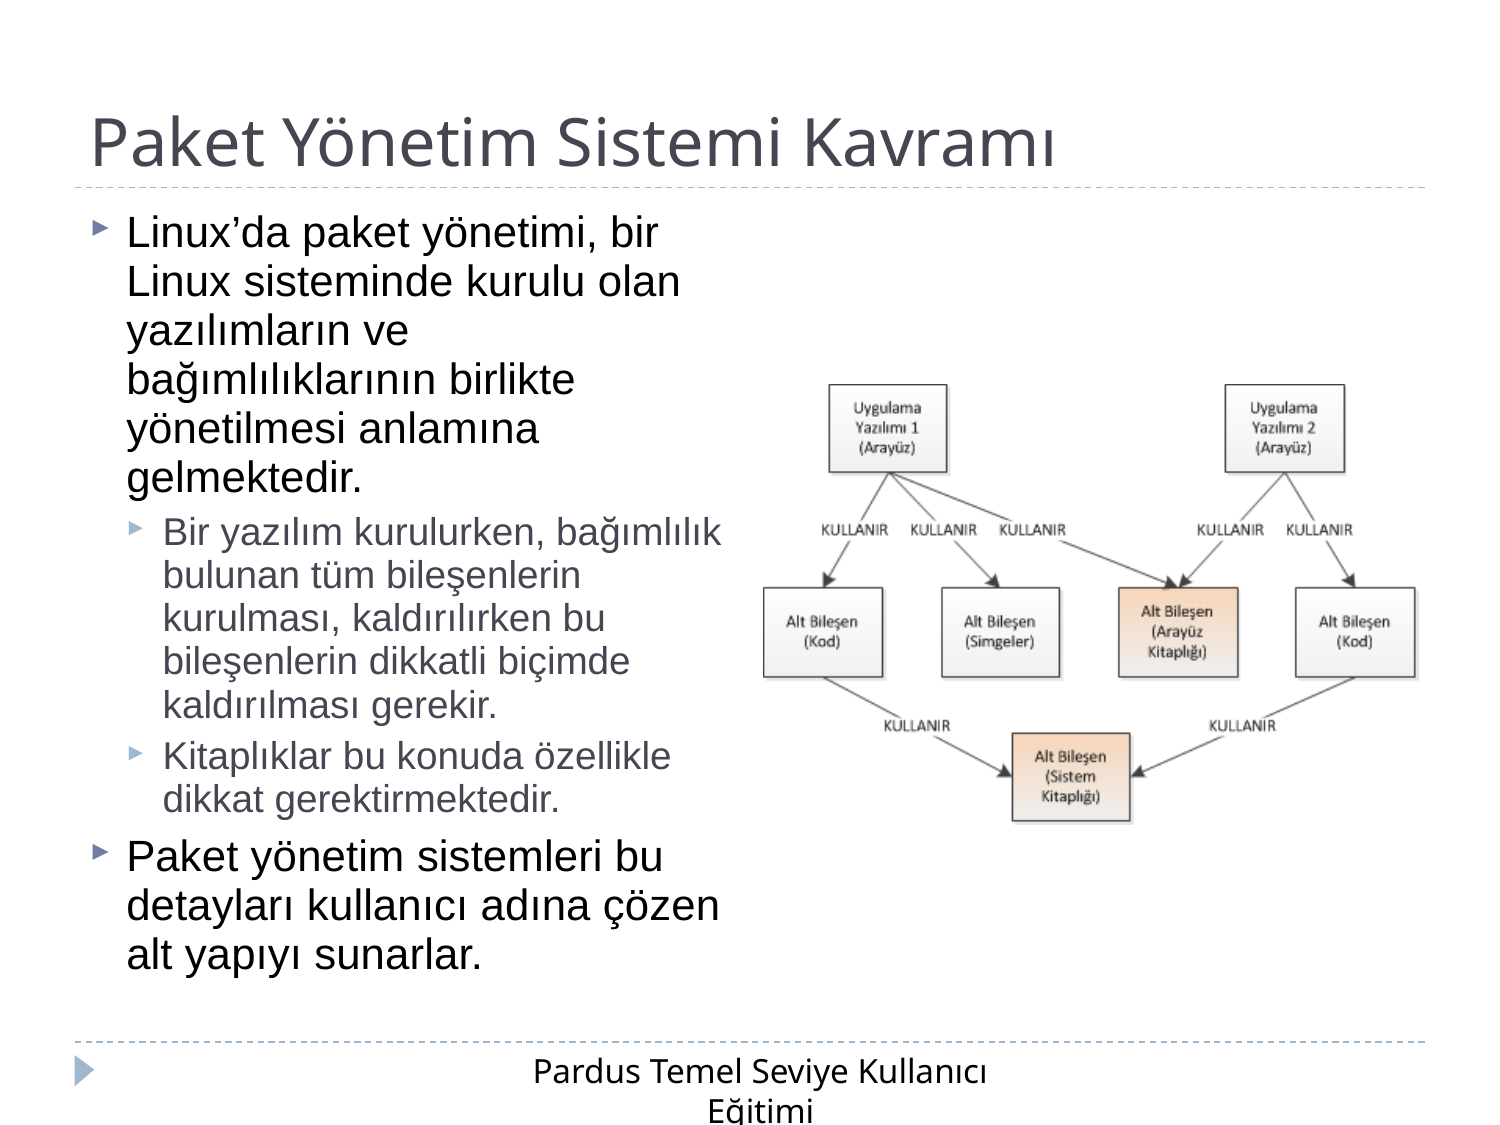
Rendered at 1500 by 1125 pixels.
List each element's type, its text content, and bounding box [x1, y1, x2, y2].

picture [763, 384, 1419, 825]
list Linux’da paket yönetimi, bir Linux sisteminde kurulu olan yazılımların ve bağımlılıklarının birlikte yönetilmesi anlamına gelmektedir. Bir yazılım kurulurken, bağımlılık bulunan tüm bileşenlerin kurulması, kaldırılırken bu bileşenlerin dikkatli biçimde kaldırılması gerekir. Kitaplıklar bu konuda özellikle dikkat gerektirmektedir. Paket yönetim sistemleri bu detayları kullanıcı adına çözen alt yapıyı sunarlar. [75, 200, 738, 1010]
title Paket Yönetim Sistemi Kavramı [75, 37, 1425, 188]
